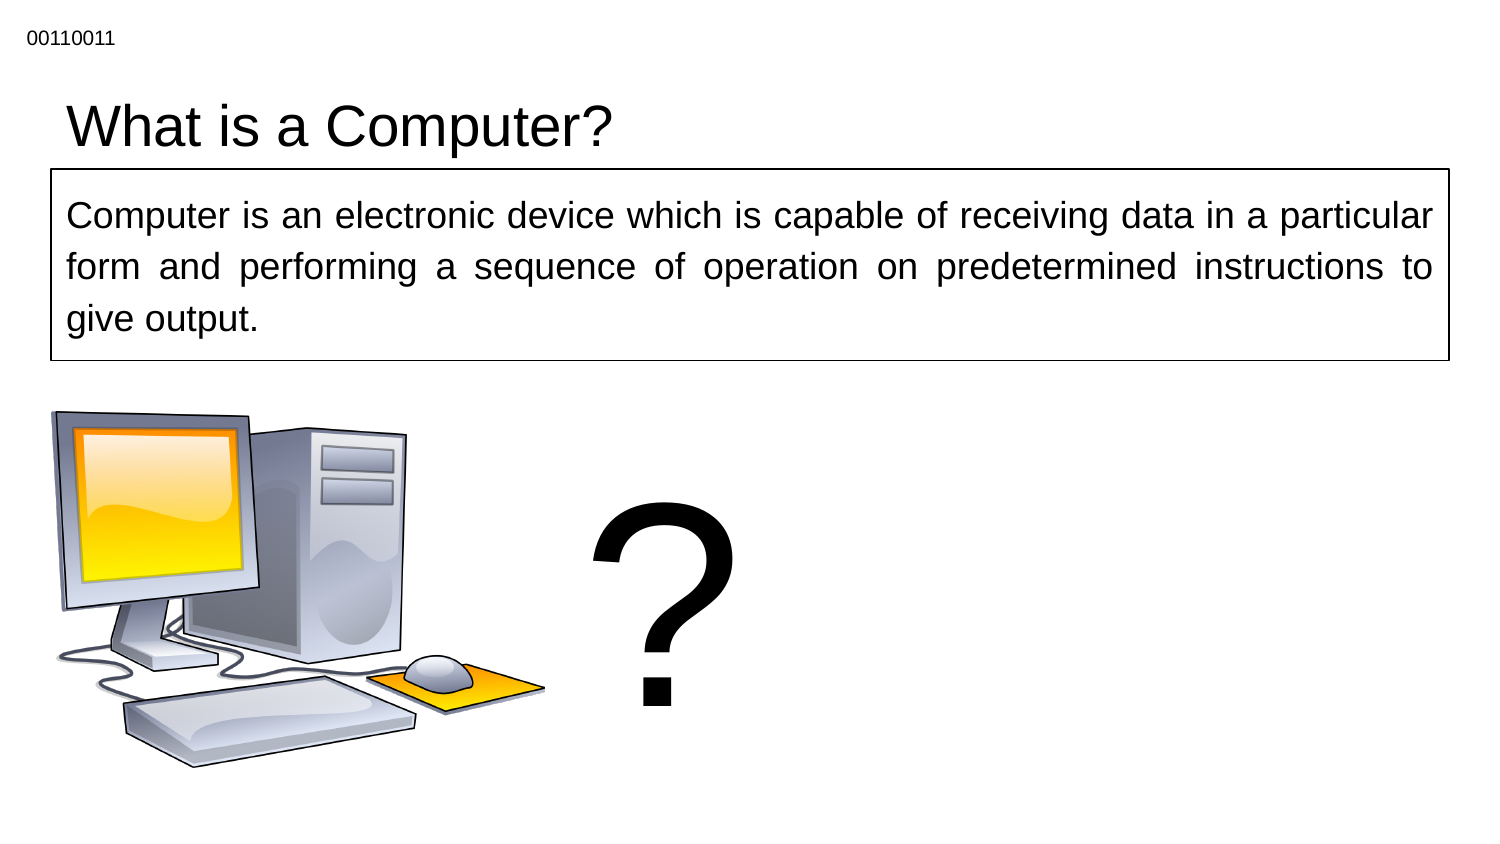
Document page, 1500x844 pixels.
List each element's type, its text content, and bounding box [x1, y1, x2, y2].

picture [51, 411, 544, 768]
list Computer is an electronic device which is capable of receiving data in a particular form and performing a sequence of operation on predetermined instructions to give output. [51, 168, 1449, 361]
title What is a Computer? [51, 72, 1449, 167]
text_box ? [544, 411, 781, 768]
text_box 00110011 [11, 9, 156, 59]
